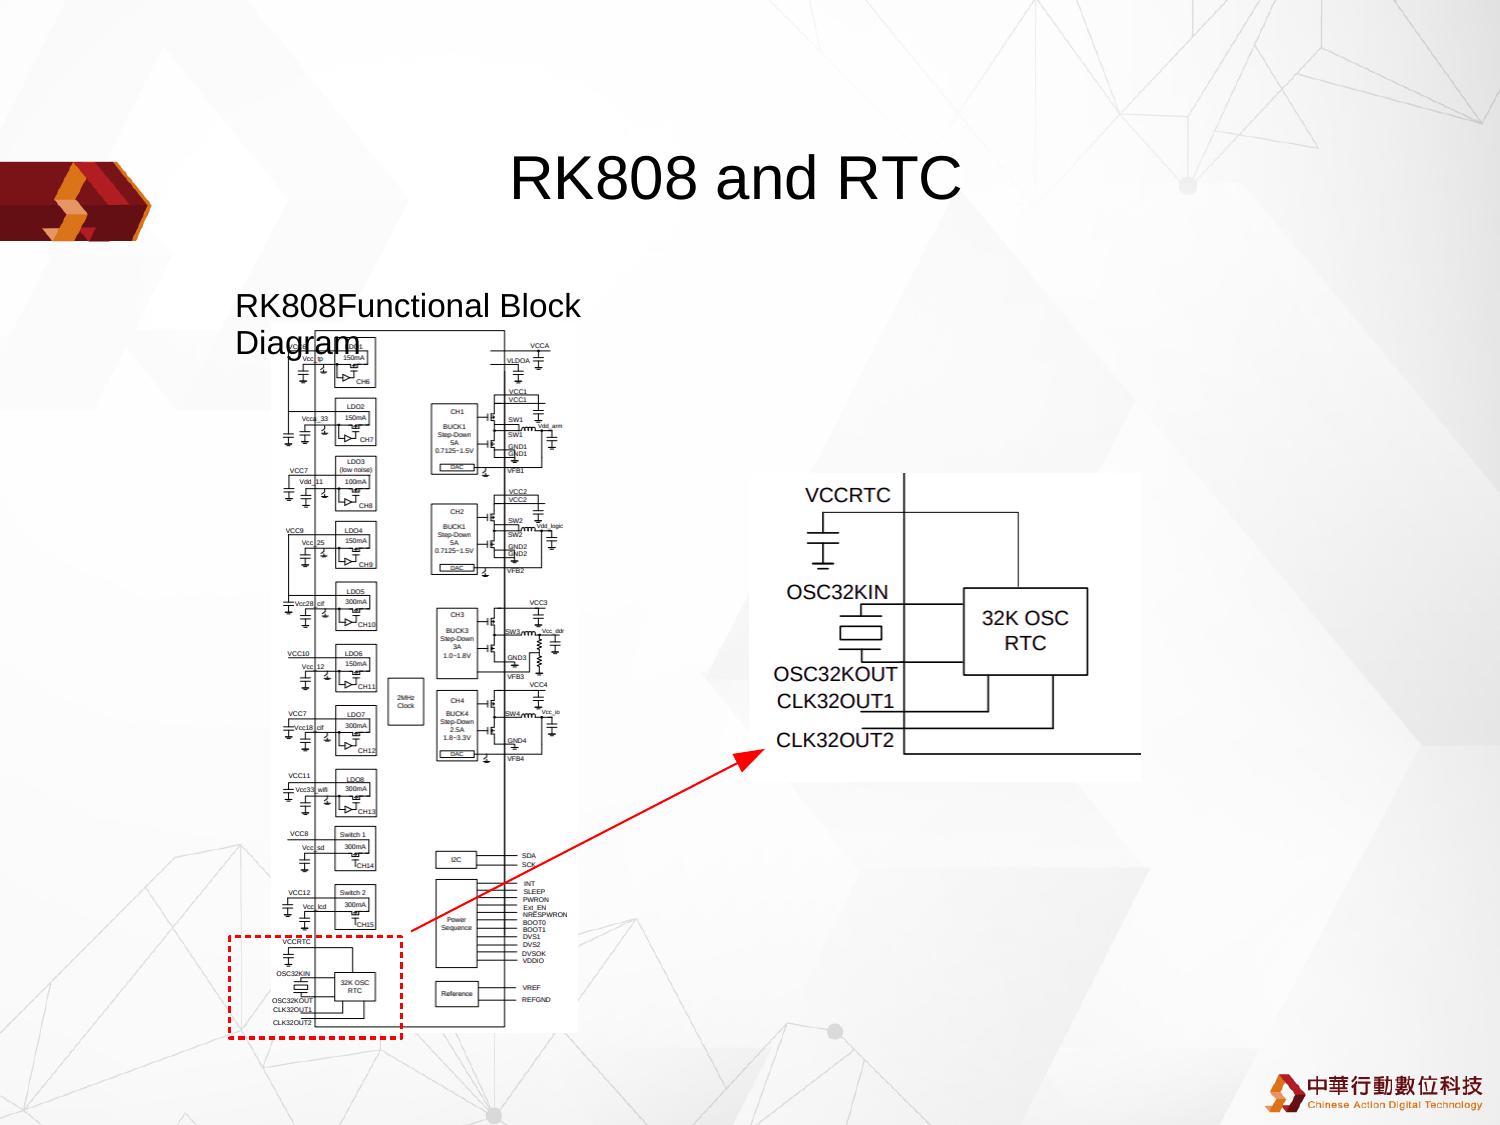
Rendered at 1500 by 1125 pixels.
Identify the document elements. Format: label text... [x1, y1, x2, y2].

title RK808 and RTC [107, 101, 1367, 255]
picture [0, 0, 1500, 1125]
text_box RK808Functional Block Diagram [220, 280, 677, 370]
